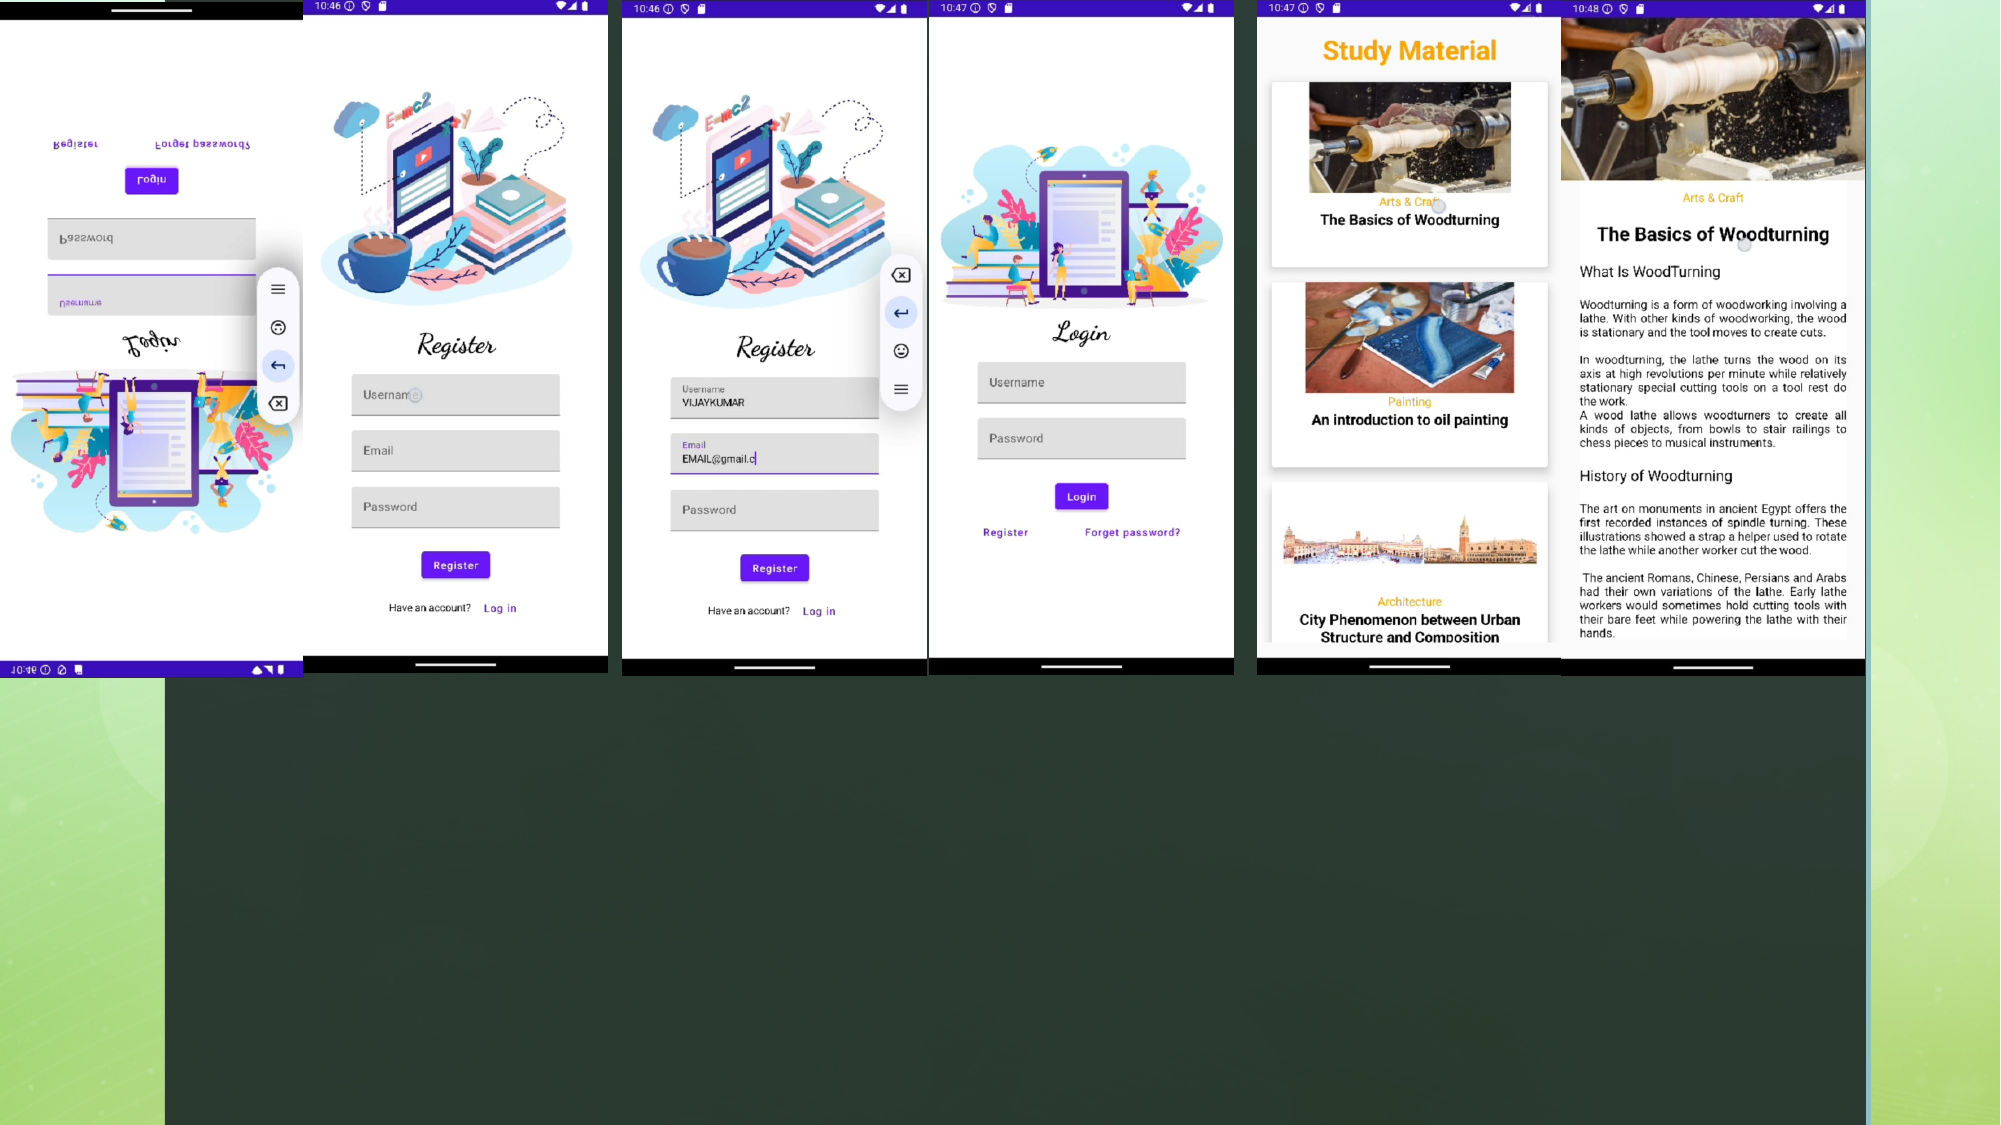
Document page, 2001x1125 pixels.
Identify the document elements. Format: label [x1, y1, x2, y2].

picture [622, 0, 927, 676]
picture [0, 0, 608, 678]
picture [929, 0, 1234, 675]
picture [1257, 0, 1865, 676]
